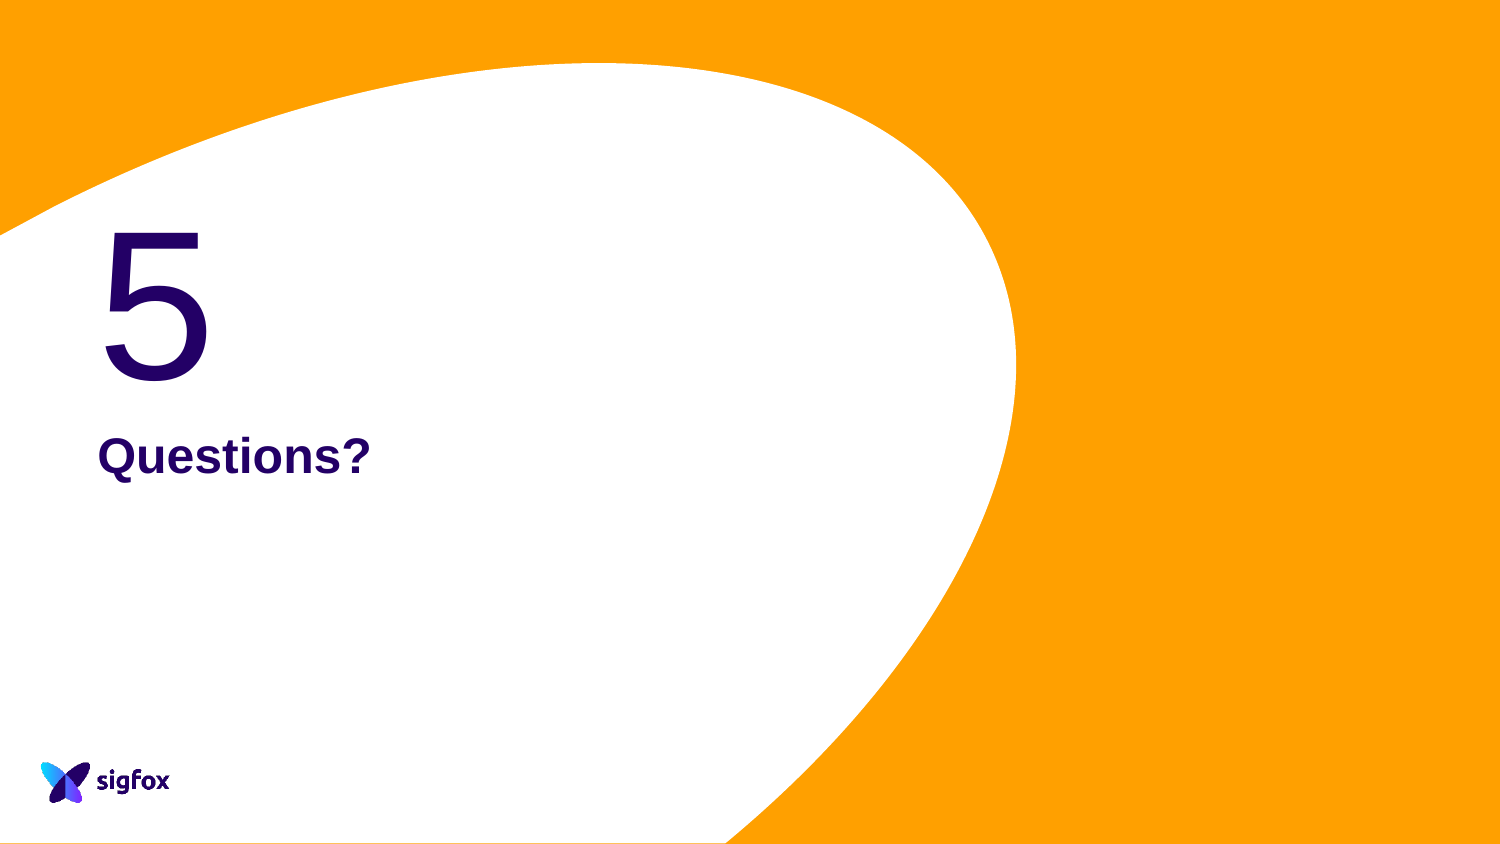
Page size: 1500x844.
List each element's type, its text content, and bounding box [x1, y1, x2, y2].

text_box Questions? [97, 423, 786, 539]
picture [36, 760, 175, 804]
text_box 5 [97, 167, 406, 432]
